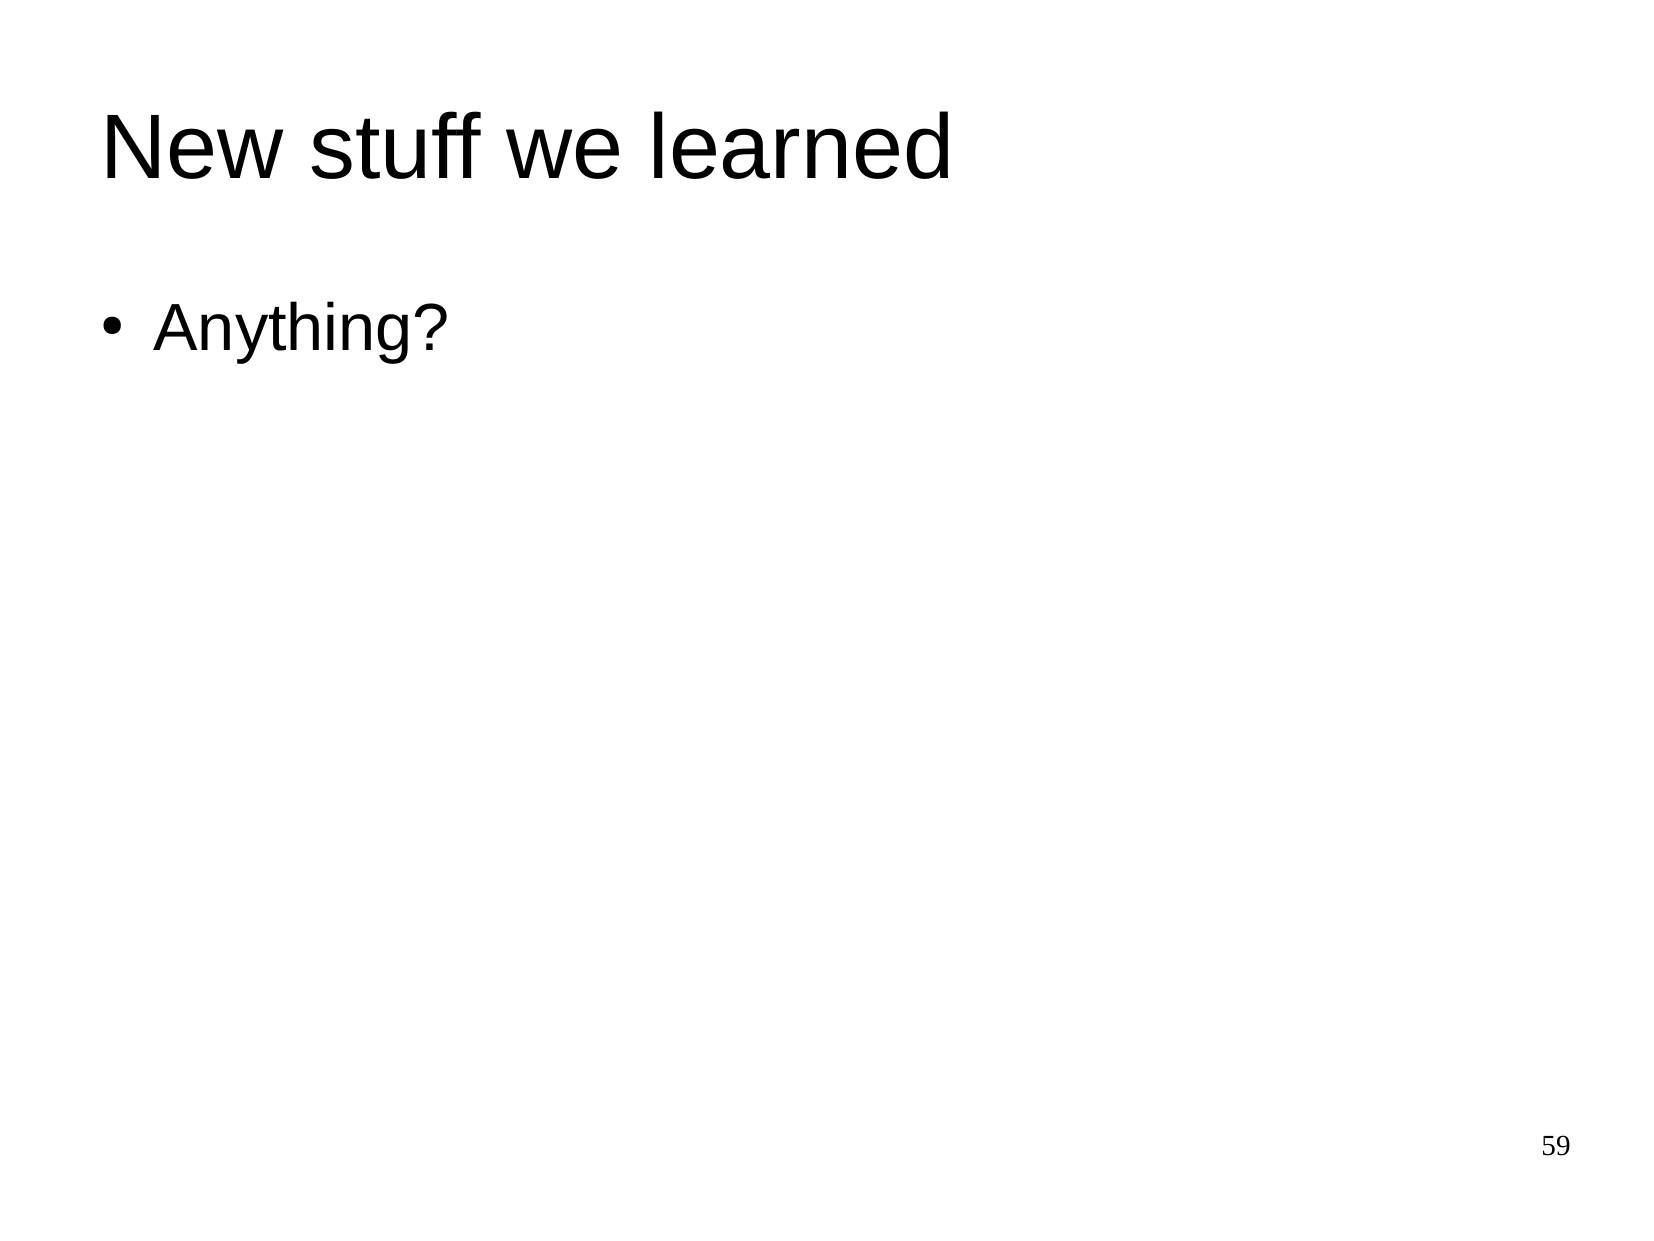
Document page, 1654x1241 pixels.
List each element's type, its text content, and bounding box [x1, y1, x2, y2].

list Anything? [82, 290, 1571, 1010]
title New stuff we learned [100, 43, 1589, 251]
